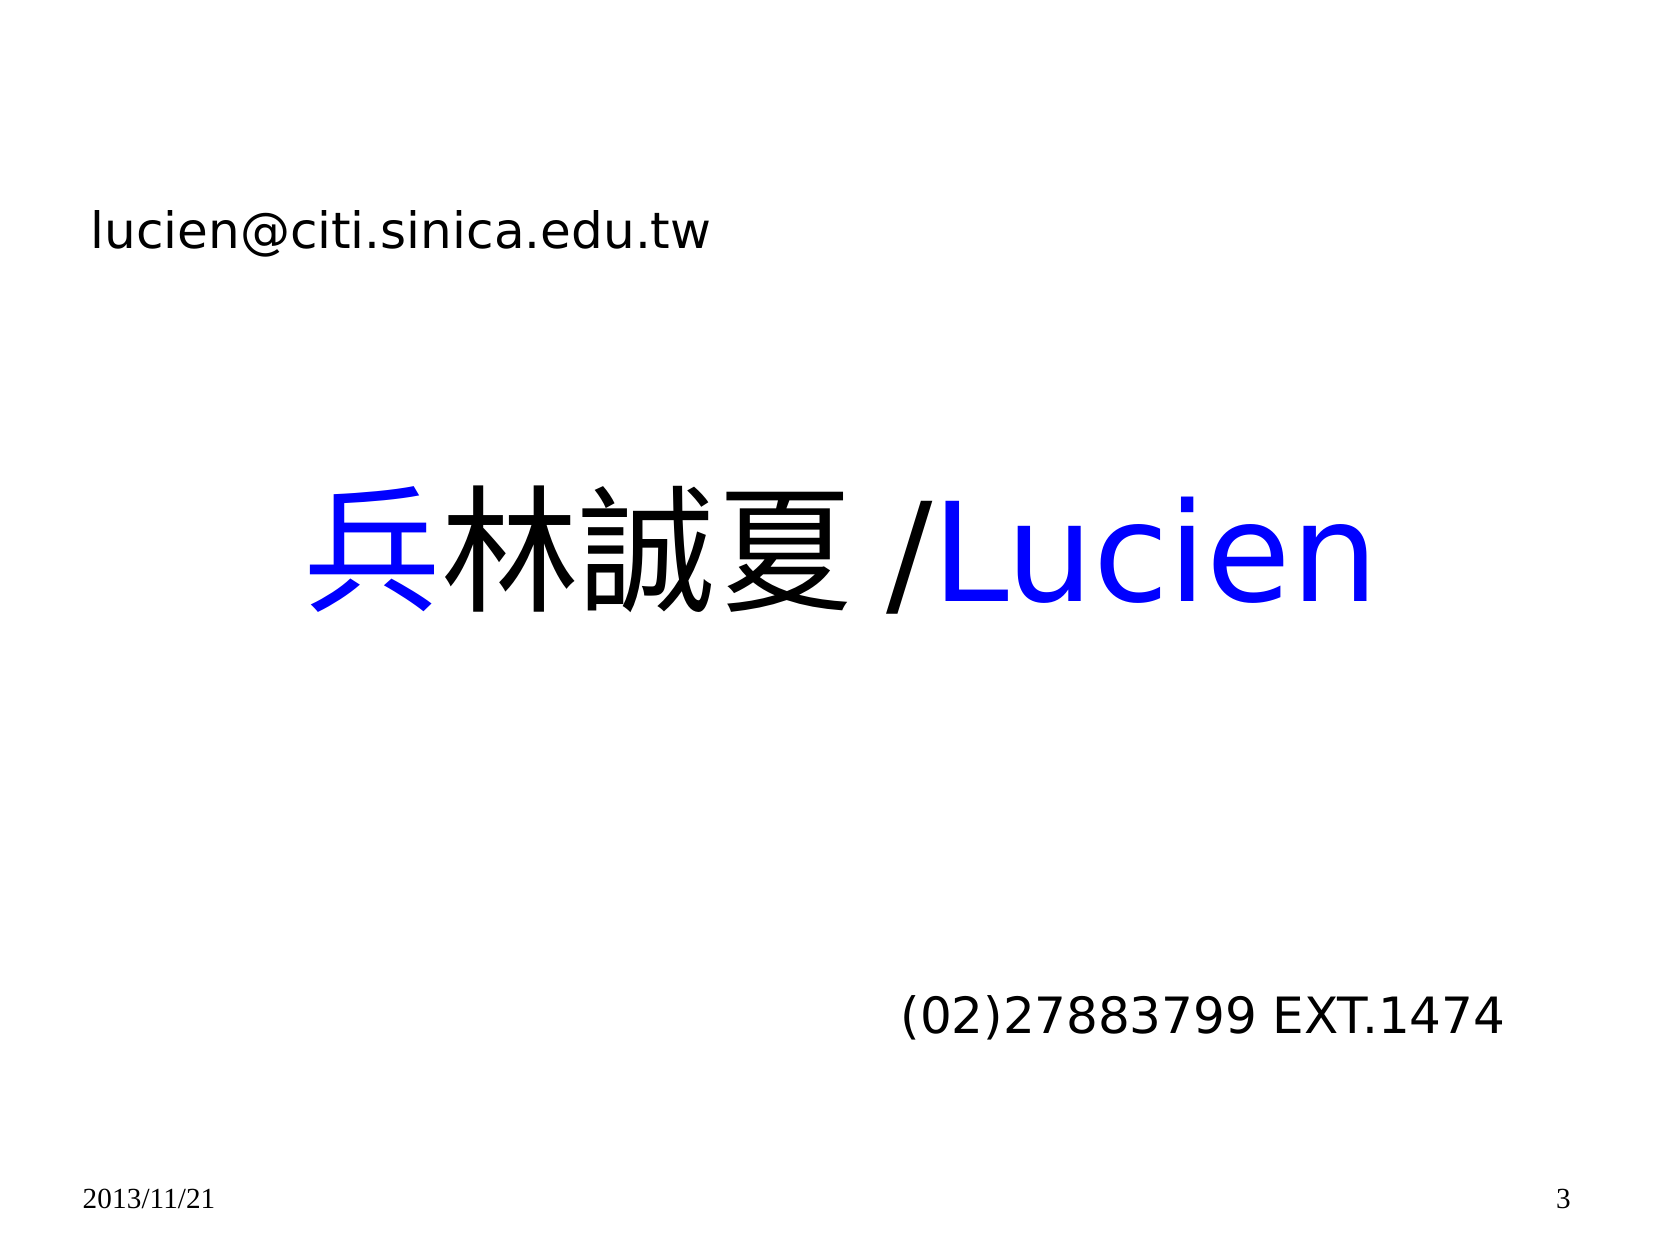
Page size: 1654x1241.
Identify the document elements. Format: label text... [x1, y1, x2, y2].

text_box (02)27883799 EXT.1474 [885, 979, 1577, 1056]
text_box lucien@citi.sinica.edu.tw [75, 195, 718, 269]
text_box 兵林誠夏/Lucien [265, 466, 1418, 643]
